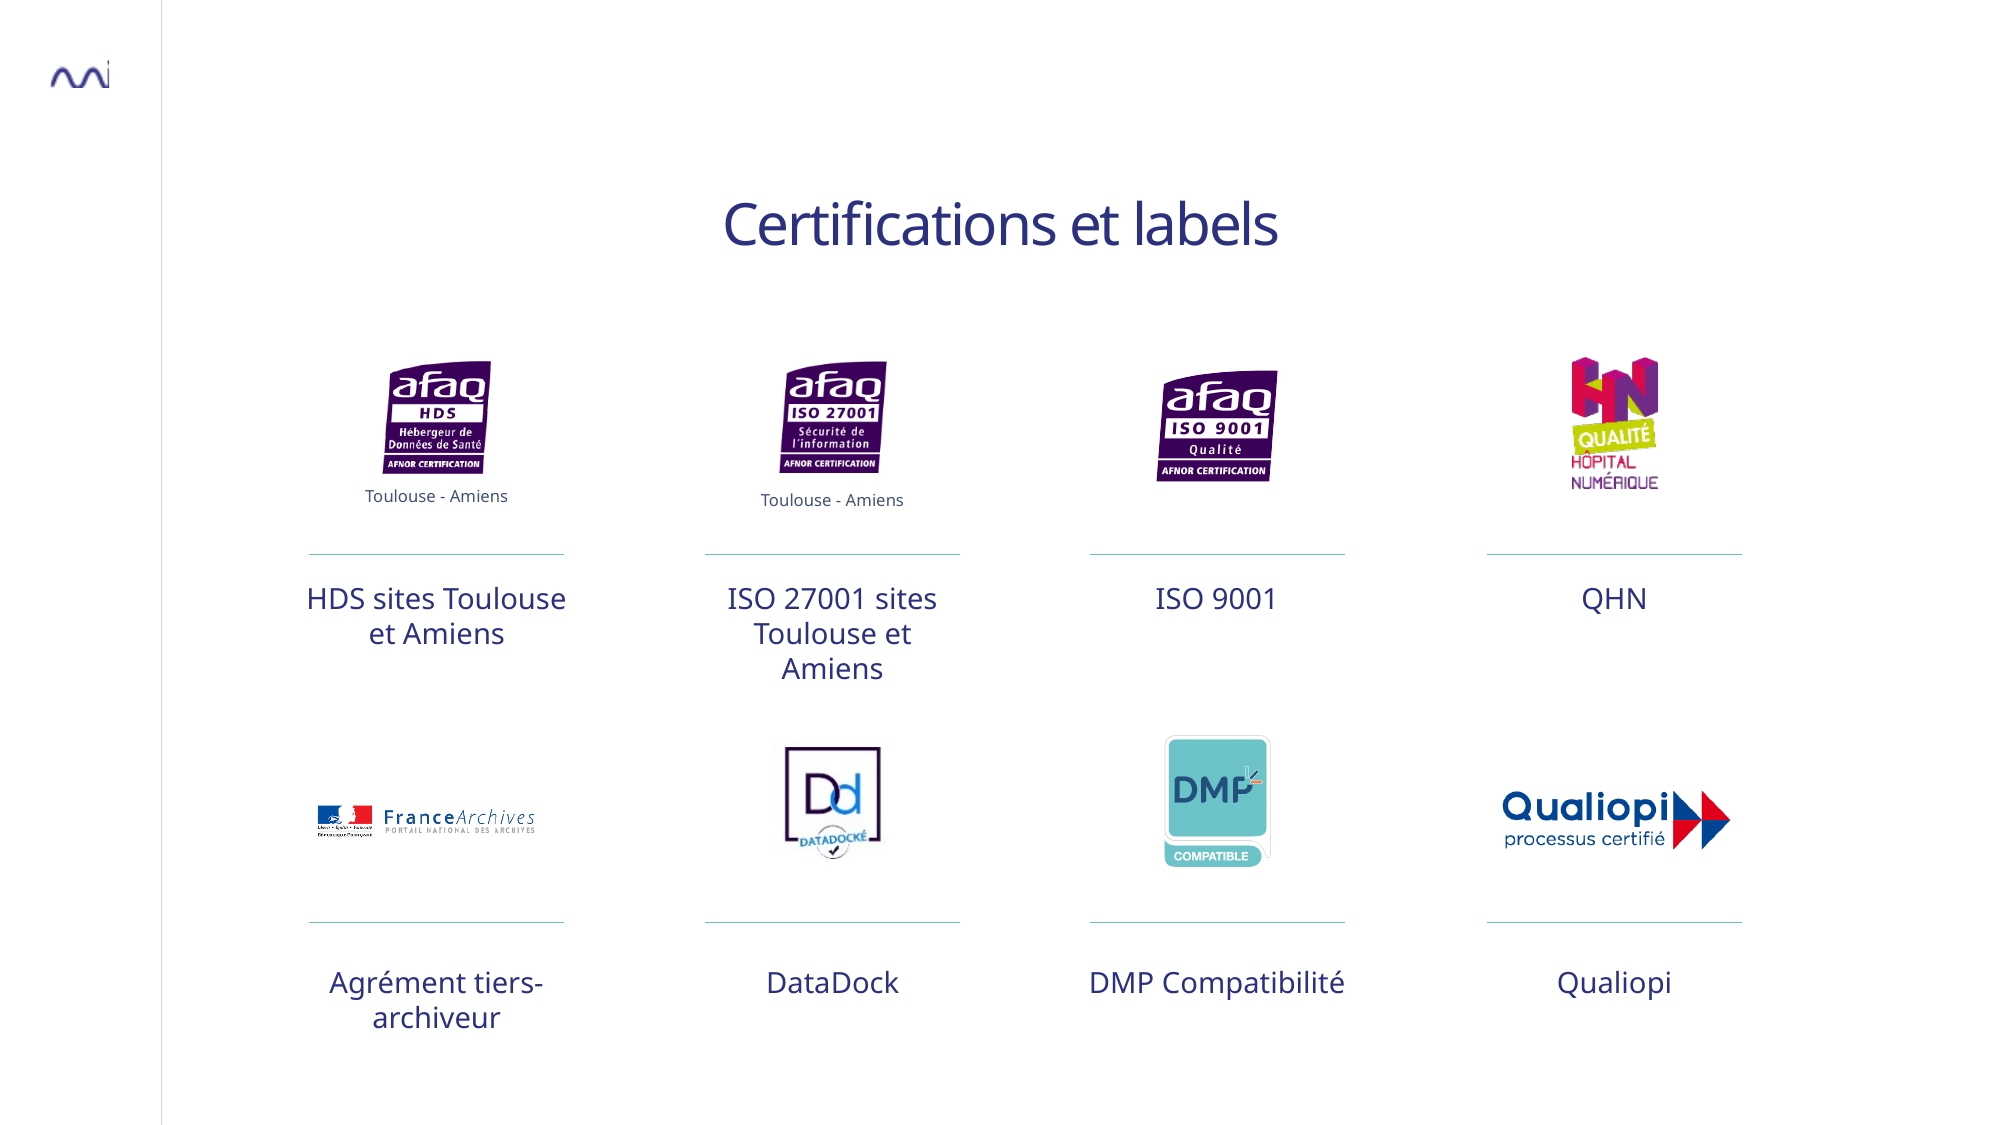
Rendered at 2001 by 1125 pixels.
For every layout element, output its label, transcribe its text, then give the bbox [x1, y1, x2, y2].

text_box DMP Compatibilité [1070, 957, 1364, 1008]
title Certifications et labels [306, 163, 1697, 286]
picture [1572, 358, 1658, 489]
text_box QHN [1468, 572, 1762, 624]
picture [382, 362, 491, 474]
picture [773, 739, 892, 867]
text_box Toulouse - Amiens [736, 482, 929, 518]
picture [1164, 735, 1271, 867]
text_box Agrément tiers-archiveur [290, 957, 584, 1043]
picture [1487, 779, 1743, 861]
text_box DataDock [686, 957, 980, 1008]
text_box ISO 27001 sites Toulouse et Amiens [686, 572, 980, 659]
picture [1156, 370, 1278, 482]
text_box HDS sites Toulouse et Amiens [290, 572, 584, 659]
picture [779, 362, 887, 473]
text_box Toulouse - Amiens [340, 478, 533, 514]
text_box Qualiopi [1468, 957, 1762, 1008]
picture [315, 785, 539, 862]
text_box ISO 9001 [1070, 572, 1364, 624]
